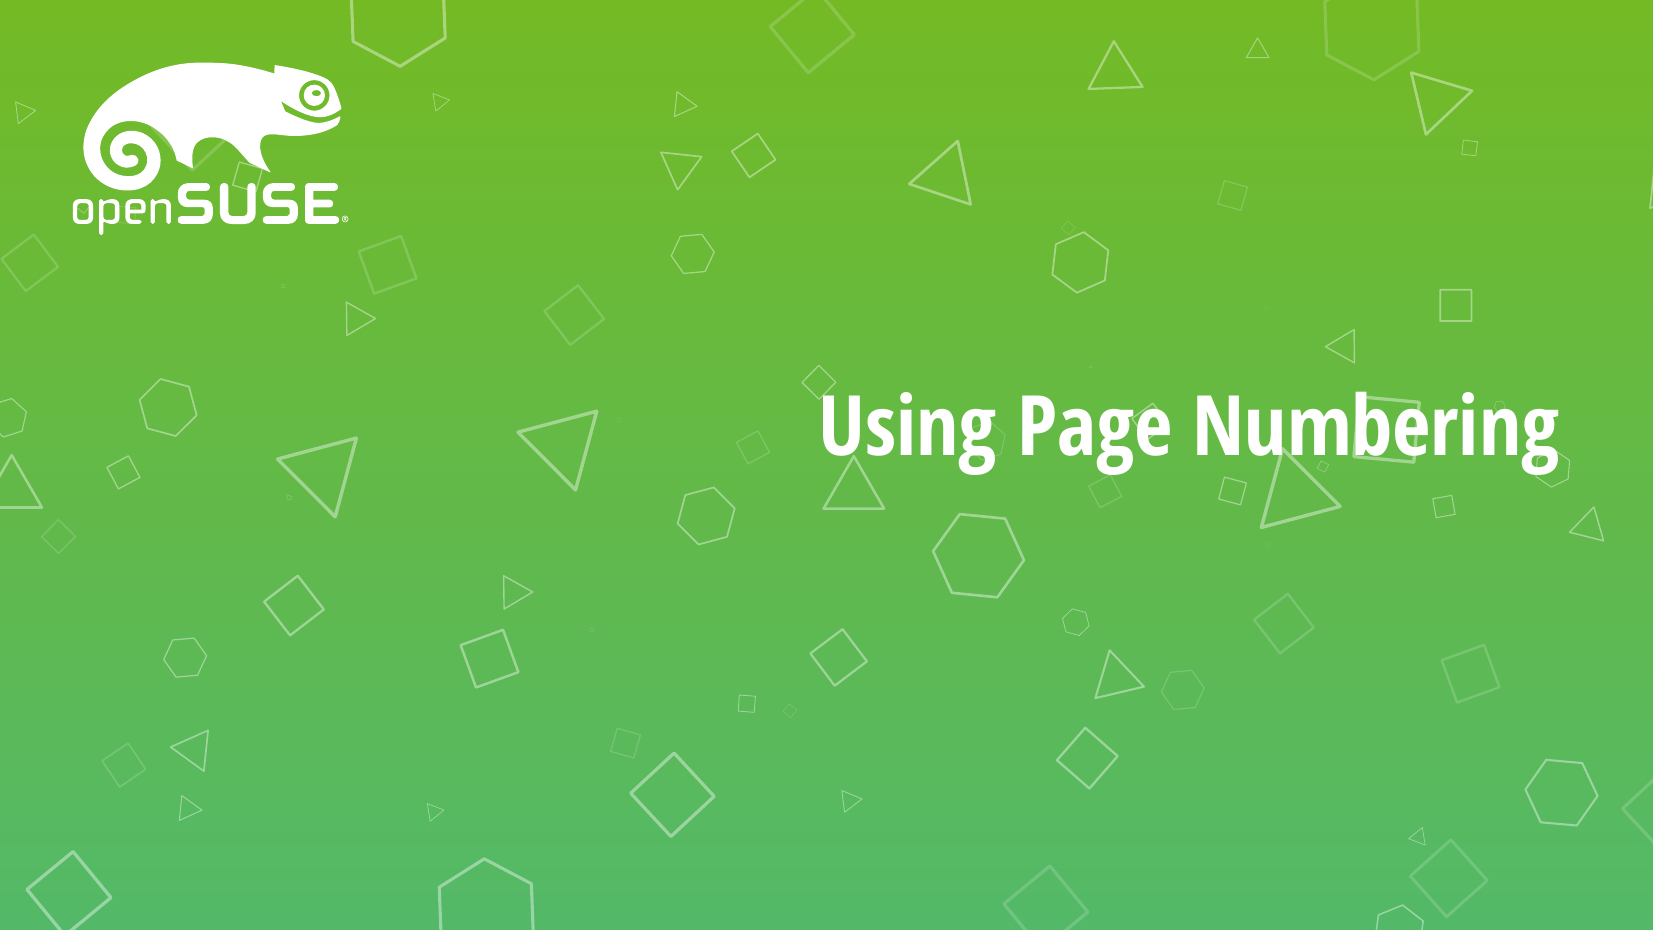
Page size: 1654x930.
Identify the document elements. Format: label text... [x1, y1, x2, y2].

title Using Page Numbering [600, 119, 1561, 480]
